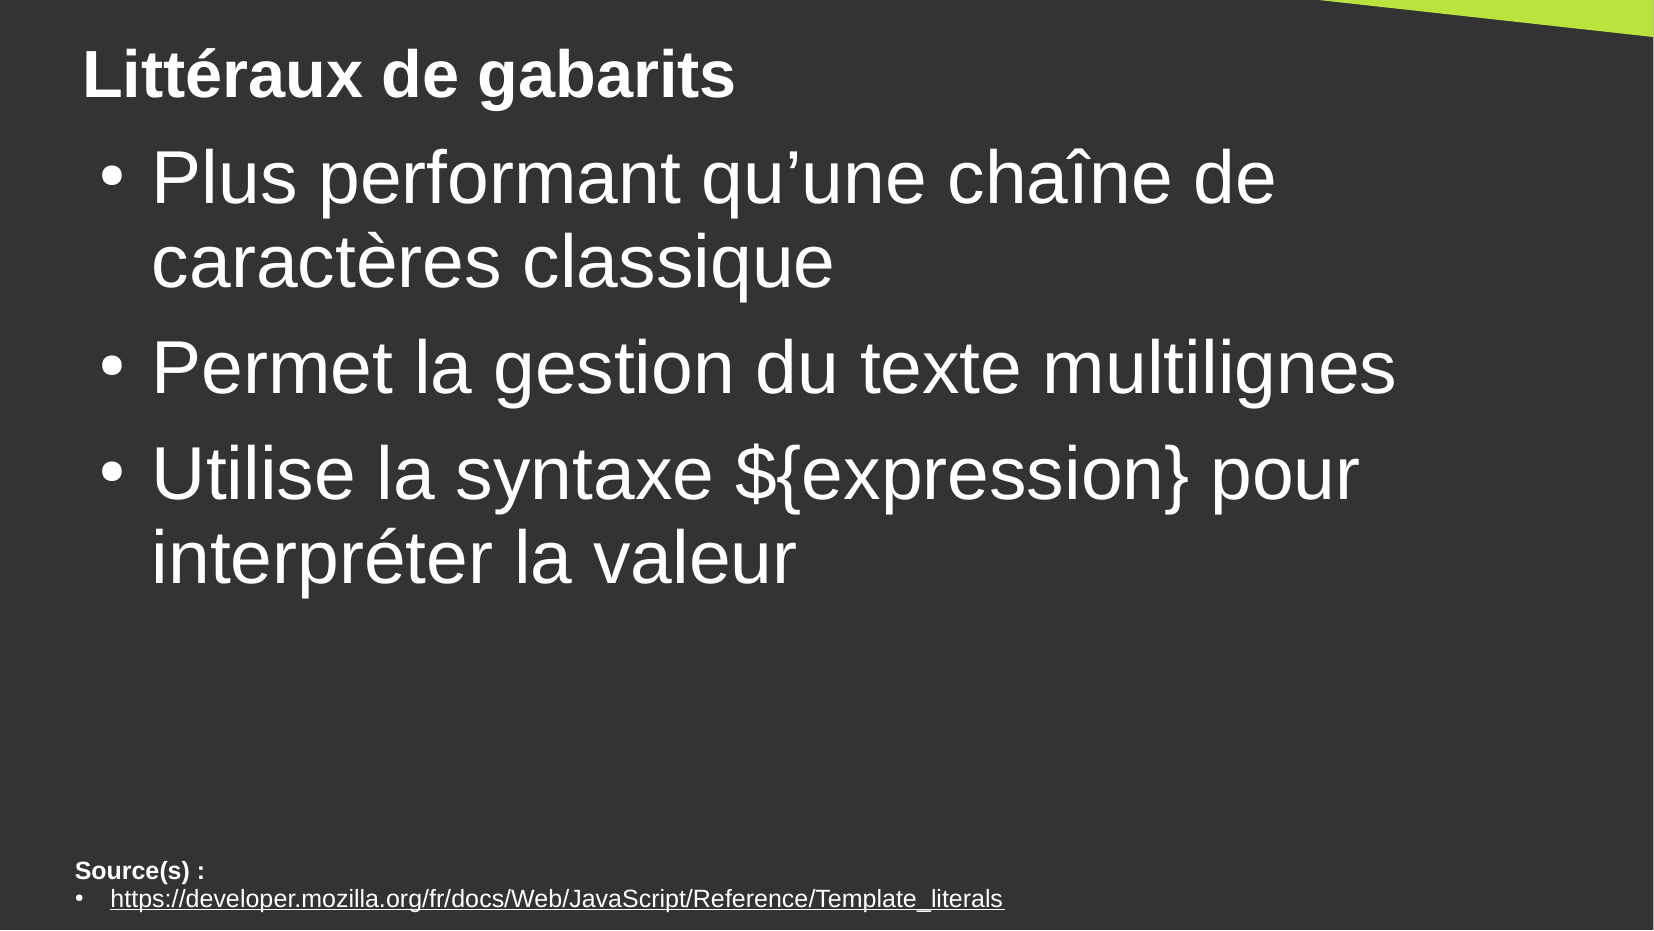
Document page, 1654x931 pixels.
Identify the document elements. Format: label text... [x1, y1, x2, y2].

list Plus performant qu’une chaîne de caractères classique Permet la gestion du texte multilignes Utilise la syntaxe ${expression} pour interpréter la valeur [80, 135, 1595, 780]
text_box [1318, 0, 1654, 38]
text_box Source(s) : https://developer.mozilla.org/fr/docs/Web/JavaScript/Reference/Template_literals [60, 820, 1583, 920]
title Littéraux de gabarits [82, 37, 1571, 114]
